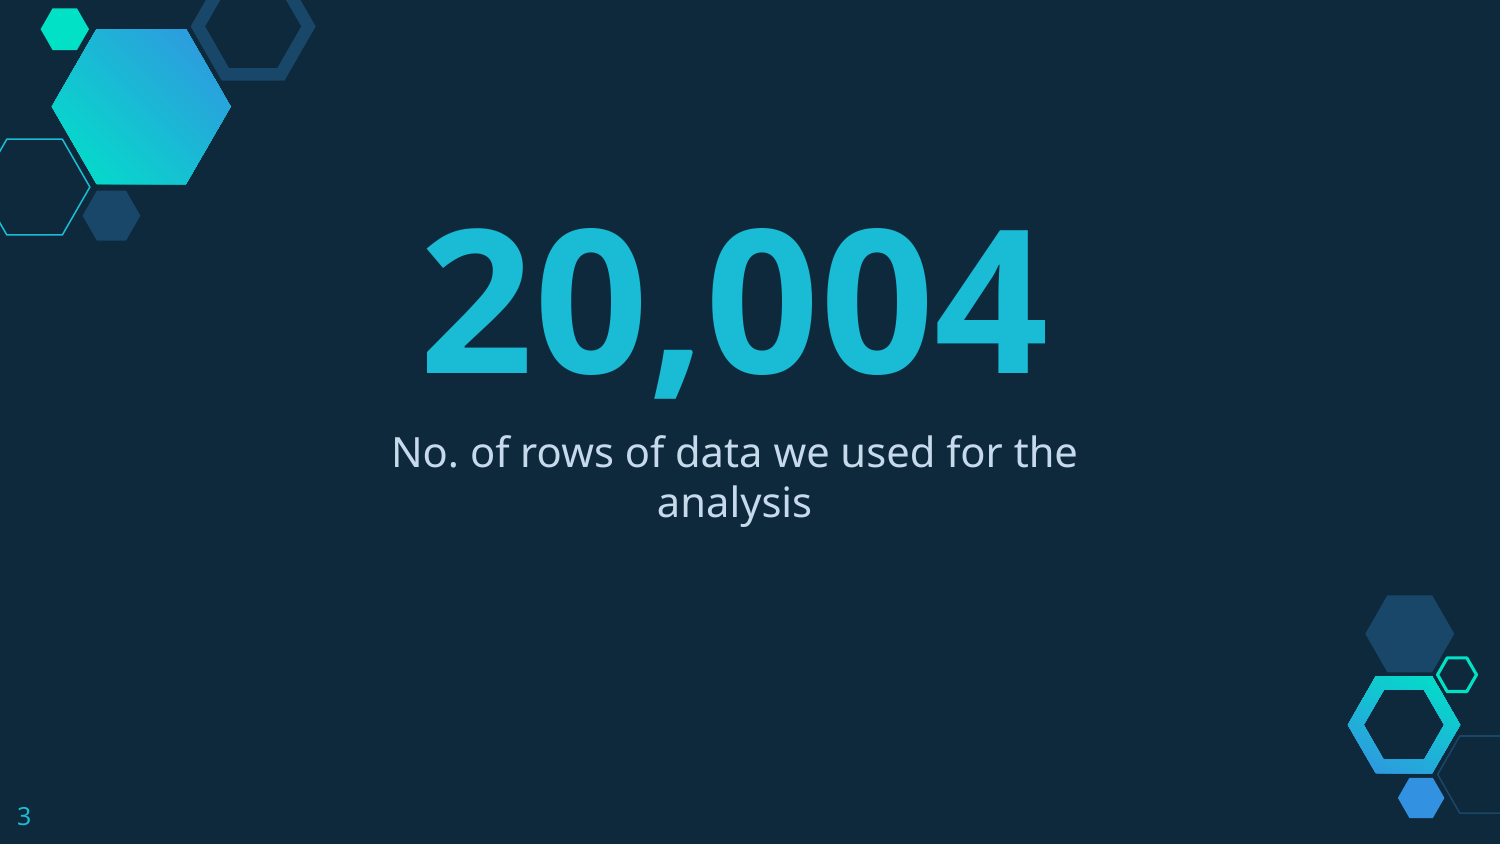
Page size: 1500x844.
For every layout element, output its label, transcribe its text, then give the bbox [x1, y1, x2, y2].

slide_number <number> [2, 785, 93, 844]
title 20,004 No. of rows of data we used for the analysis [332, 31, 1137, 669]
